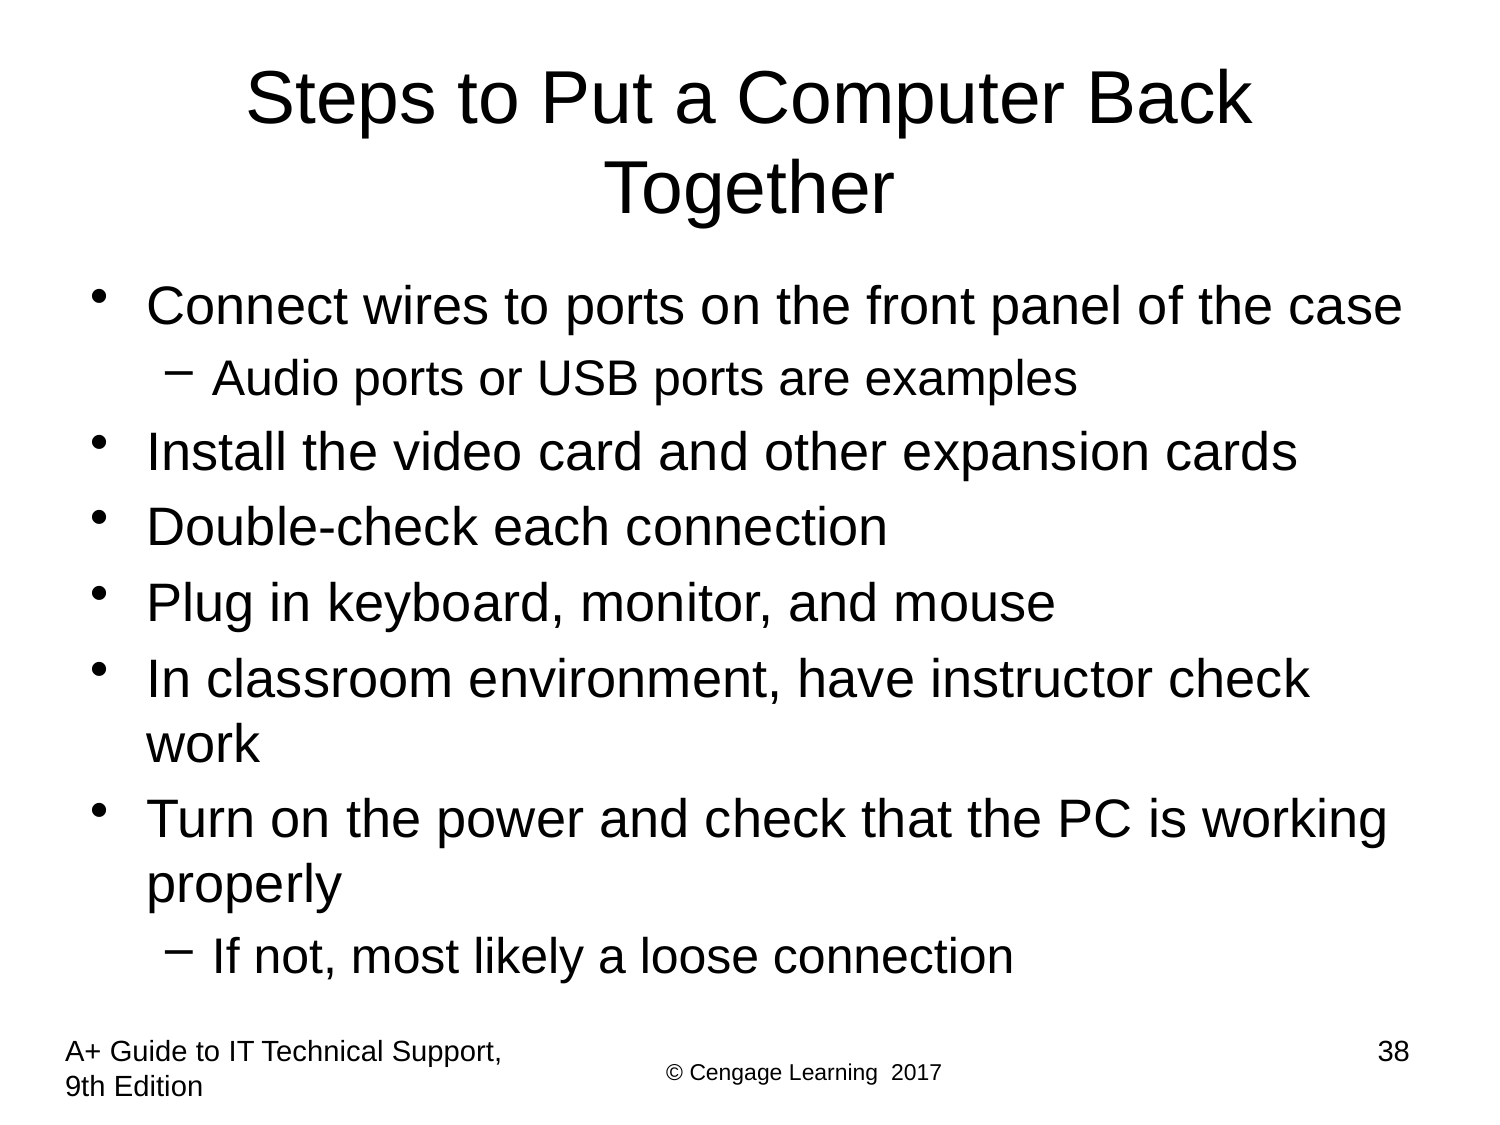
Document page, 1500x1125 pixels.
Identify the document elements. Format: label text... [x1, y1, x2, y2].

title Steps to Put a Computer Back Together [75, 45, 1425, 233]
slide_number <number> [1074, 1024, 1425, 1103]
list Connect wires to ports on the front panel of the case Audio ports or USB ports are examples Install the video card and other expansion cards Double-check each connection Plug in keyboard, monitor, and mouse In classroom environment, have instructor check work Turn on the power and check that the PC is working properly If not, most likely a loose connection [75, 262, 1425, 1005]
footer A+ Guide to IT Technical Support, 9th Edition [50, 1025, 550, 1104]
